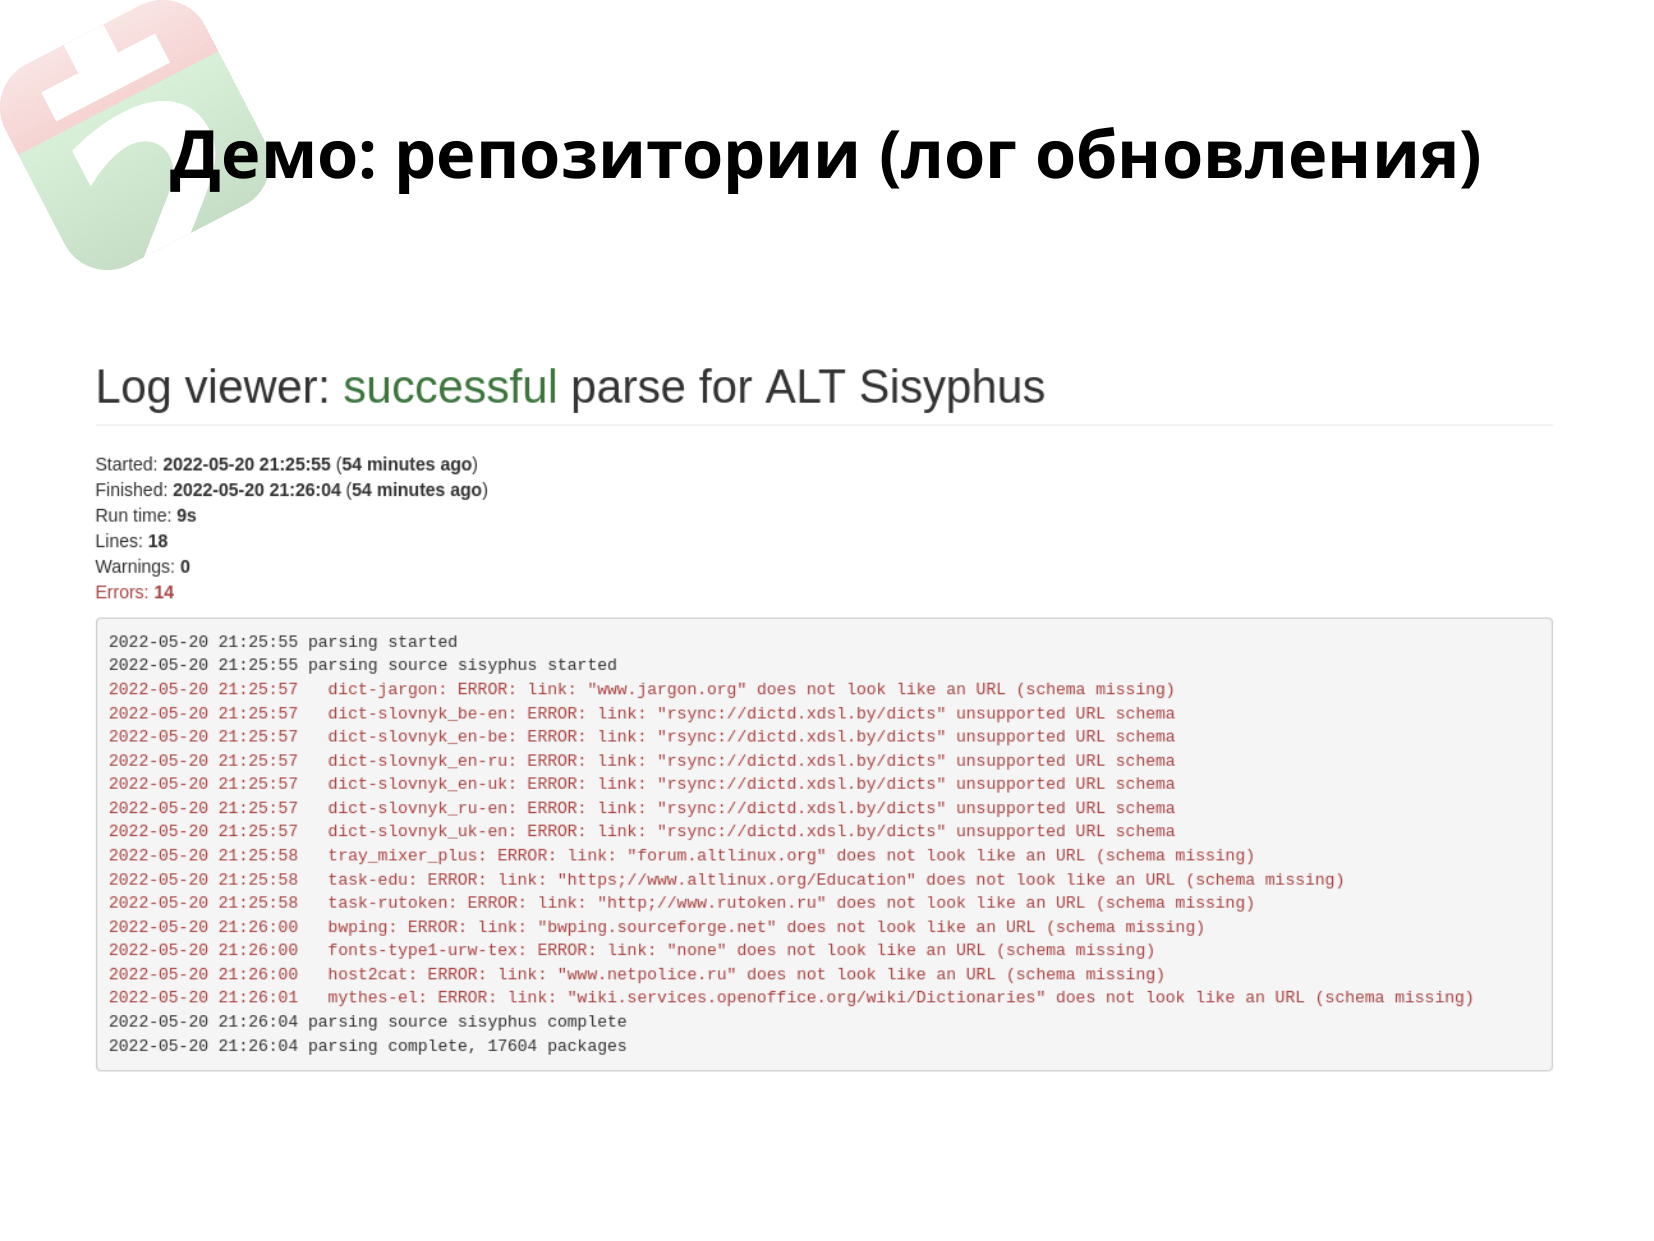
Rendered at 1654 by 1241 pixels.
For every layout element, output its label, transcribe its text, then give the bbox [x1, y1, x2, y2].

title Демо: репозитории (лог обновления) [82, 49, 1571, 257]
picture [82, 289, 1571, 1155]
